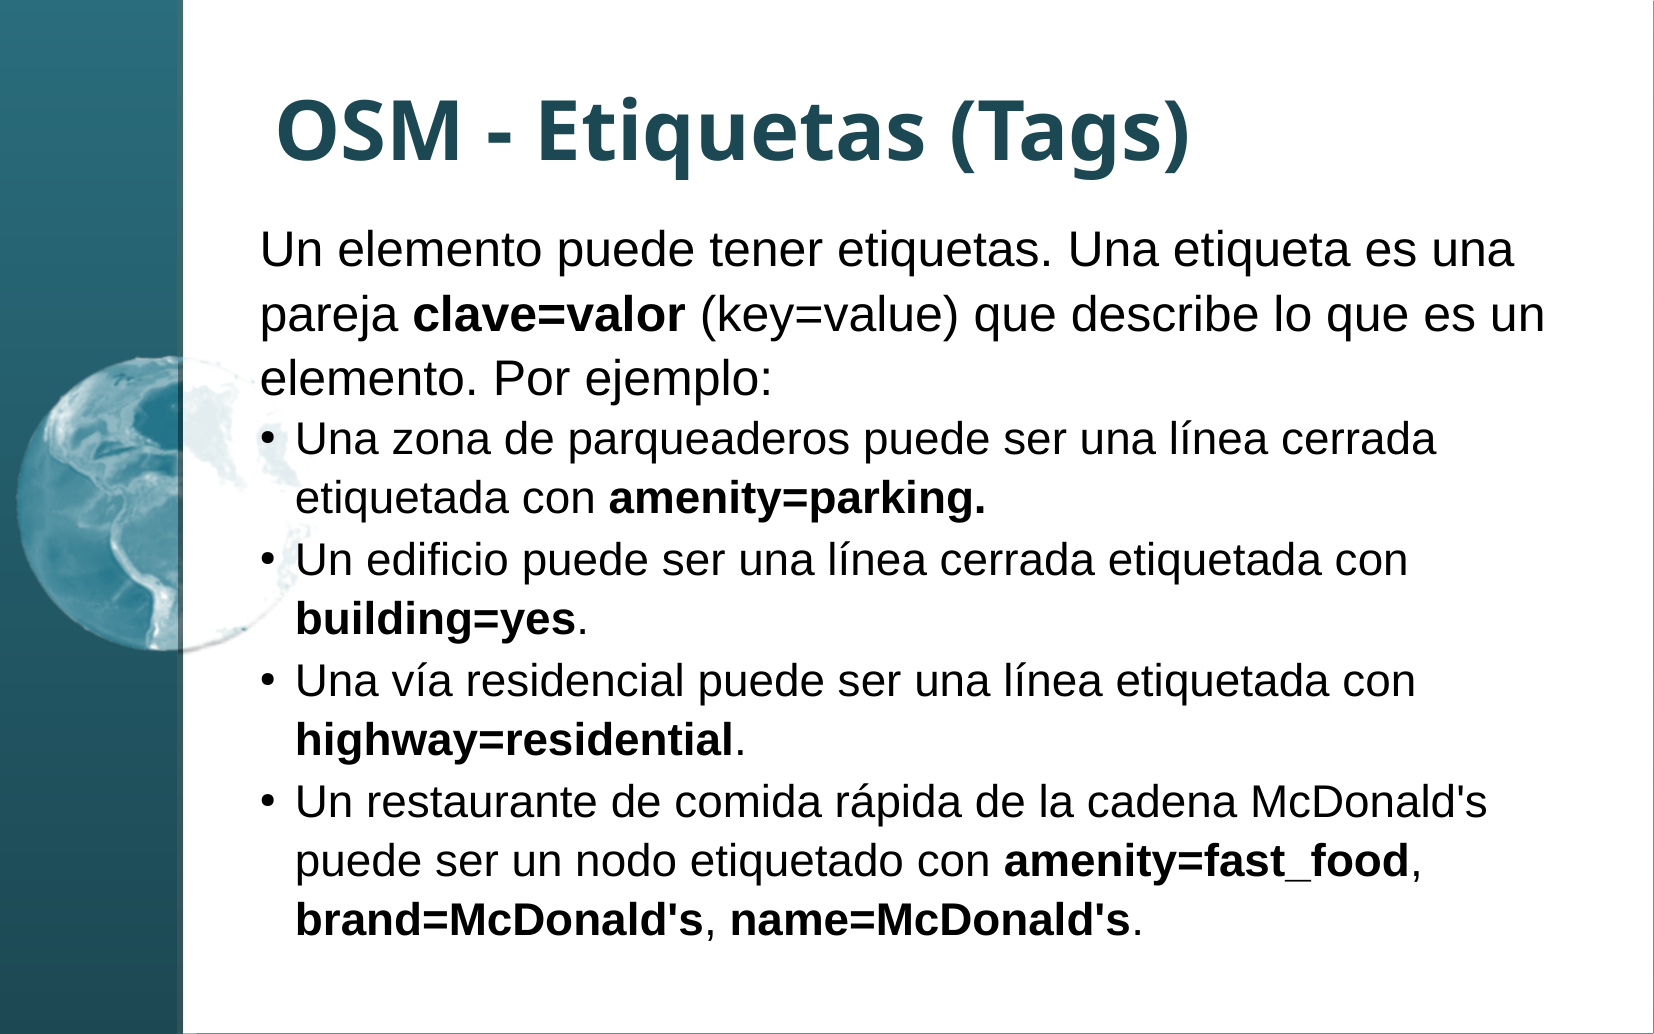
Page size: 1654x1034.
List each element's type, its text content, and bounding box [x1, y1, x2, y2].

title OSM - Etiquetas (Tags) [259, 41, 1616, 213]
picture [2, 345, 259, 665]
subtitle Un elemento puede tener etiquetas. Una etiqueta es una pareja clave=valor (key=value) que describe lo que es un elemento. Por ejemplo: Una zona de parqueaderos puede ser una línea cerrada etiquetada con amenity=parking. Un edificio puede ser una línea cerrada etiquetada con building=yes. Una vía residencial puede ser una línea etiquetada con highway=residential. Un restaurante de comida rápida de la cadena McDonald's puede ser un nodo etiquetado con amenity=fast_food, brand=McDonald's, name=McDonald's. [259, 213, 1616, 946]
